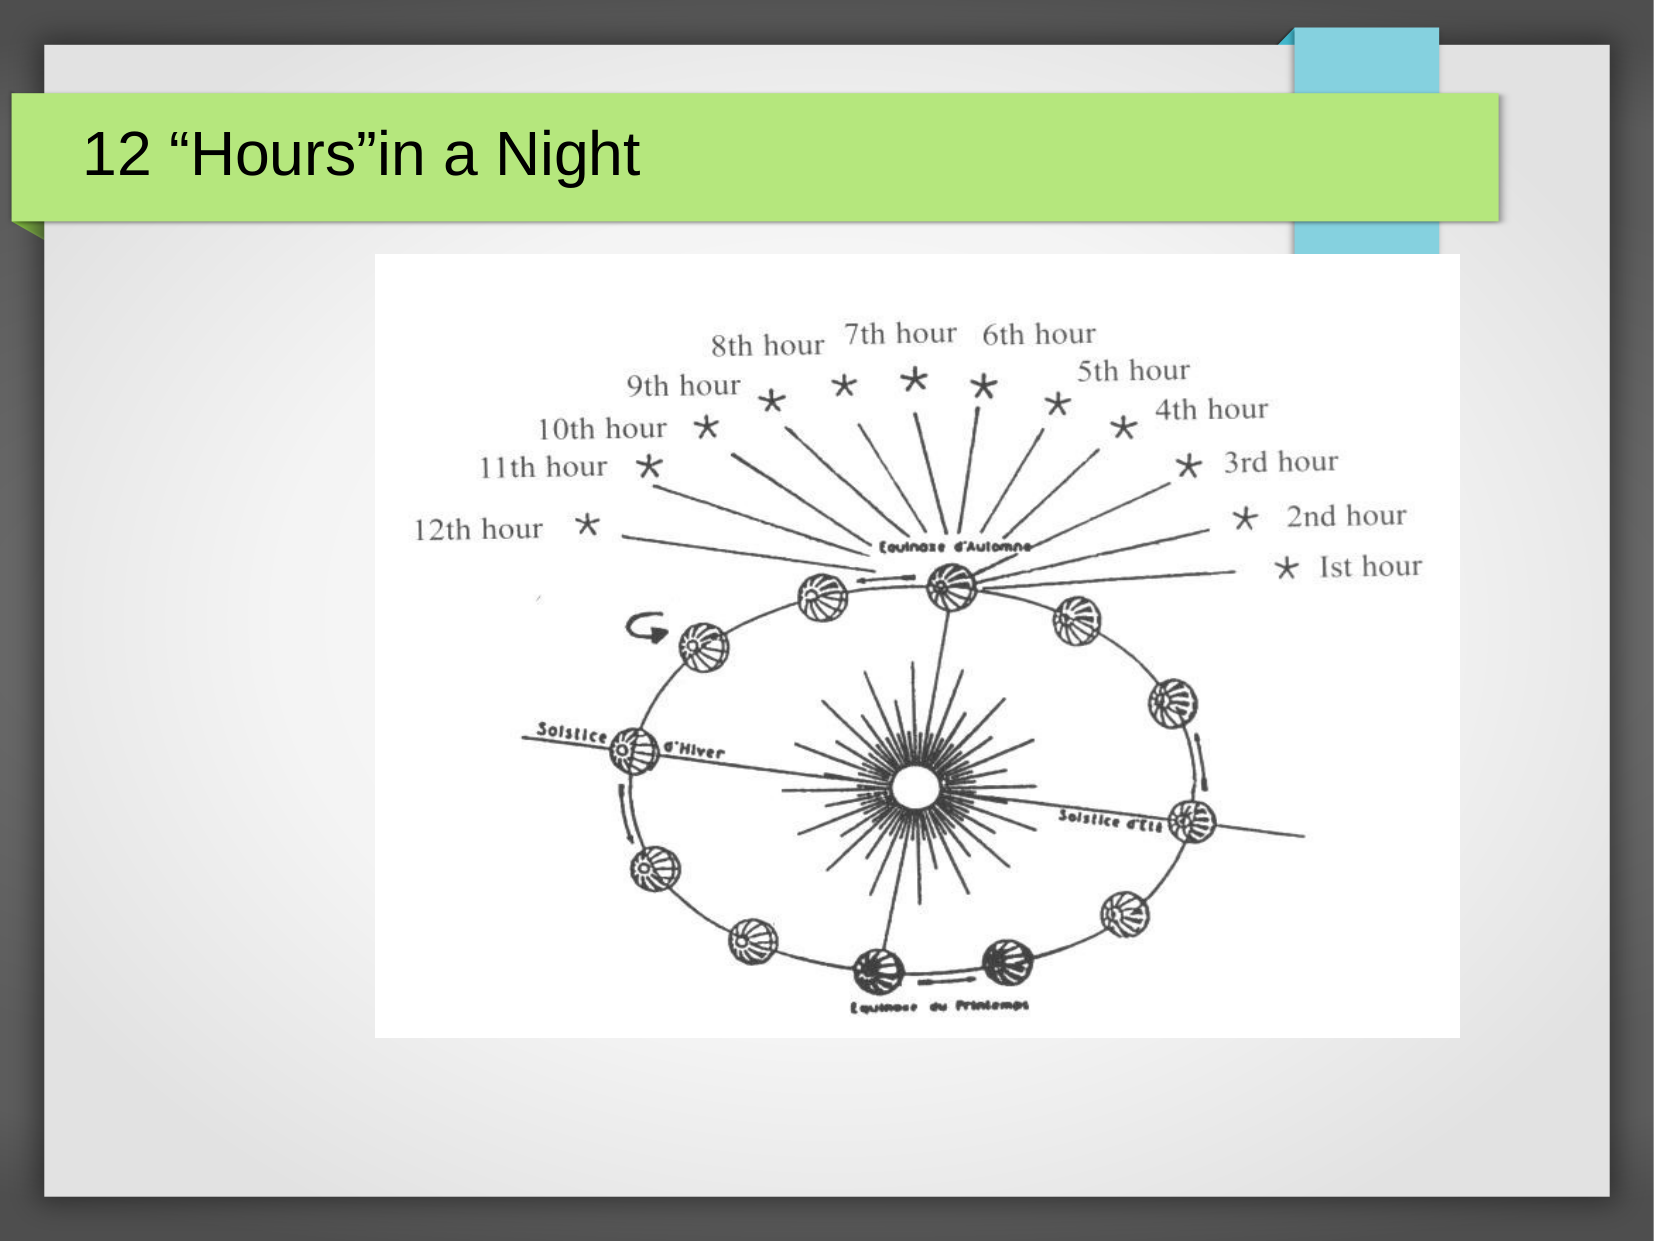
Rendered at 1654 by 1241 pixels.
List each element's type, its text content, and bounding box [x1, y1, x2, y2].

title 12 “Hours”in a Night [82, 94, 1264, 213]
picture [0, 0, 1654, 1241]
